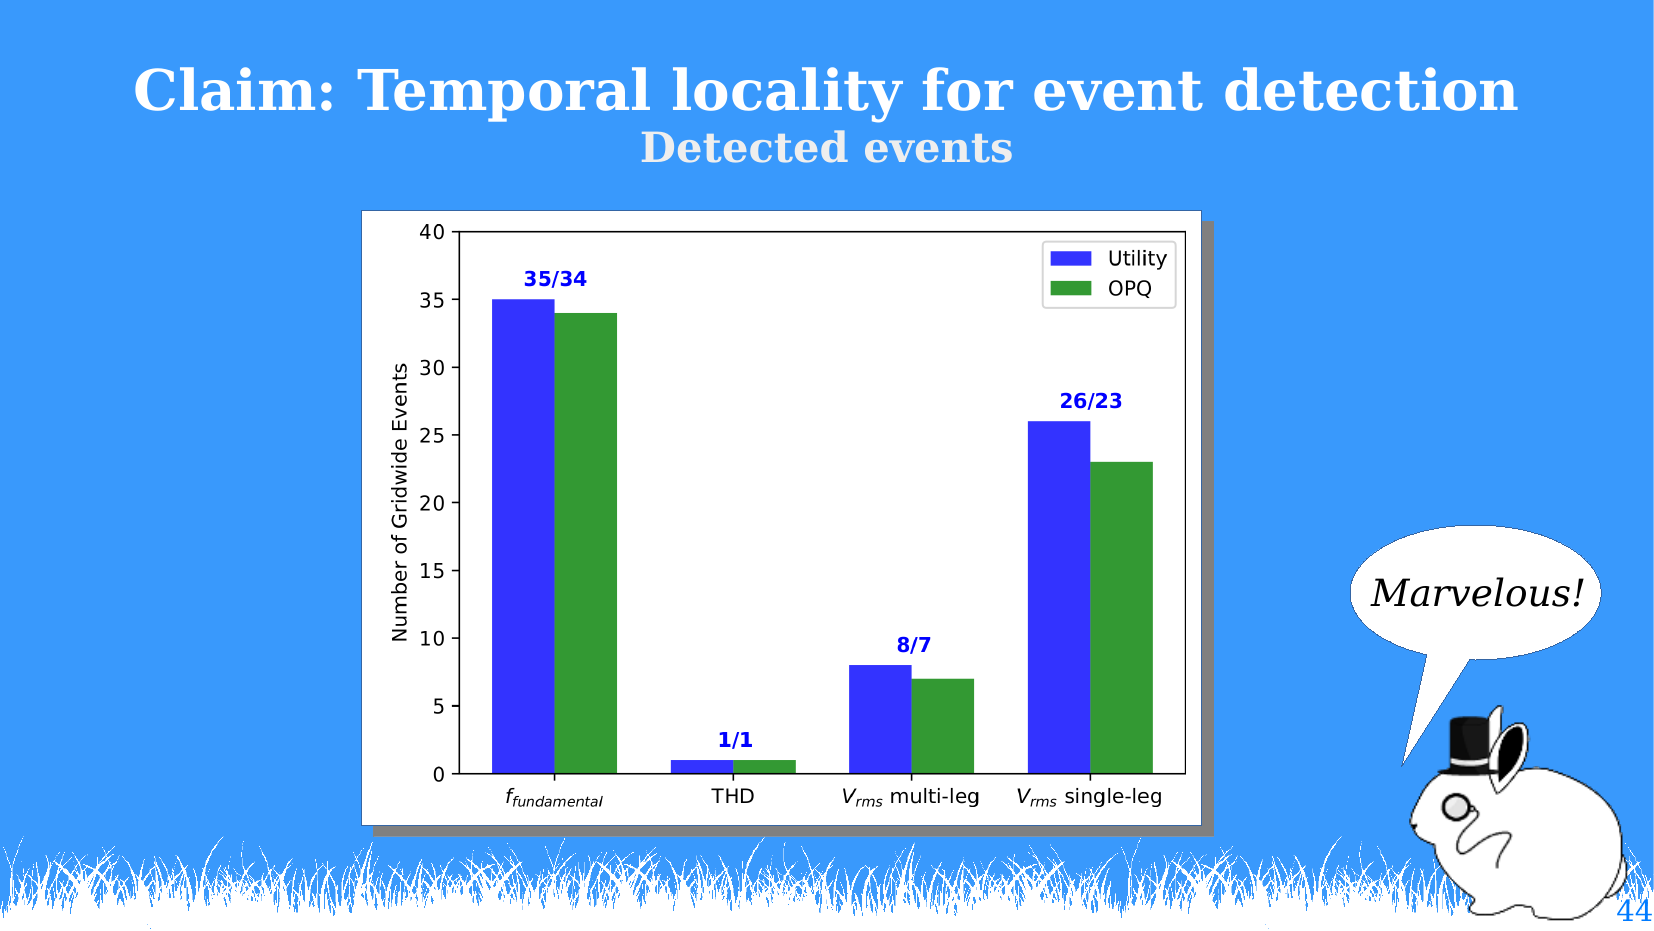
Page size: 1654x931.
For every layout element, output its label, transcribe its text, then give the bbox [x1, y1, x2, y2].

title Claim: Temporal locality for event detection Detected events [82, 36, 1571, 194]
text_box [1363, 623, 1588, 693]
picture [0, 0, 1654, 931]
text_box [1350, 571, 1356, 614]
text_box [1361, 525, 1590, 564]
text_box Marvelous! [1356, 564, 1602, 623]
text_box [361, 210, 1202, 826]
